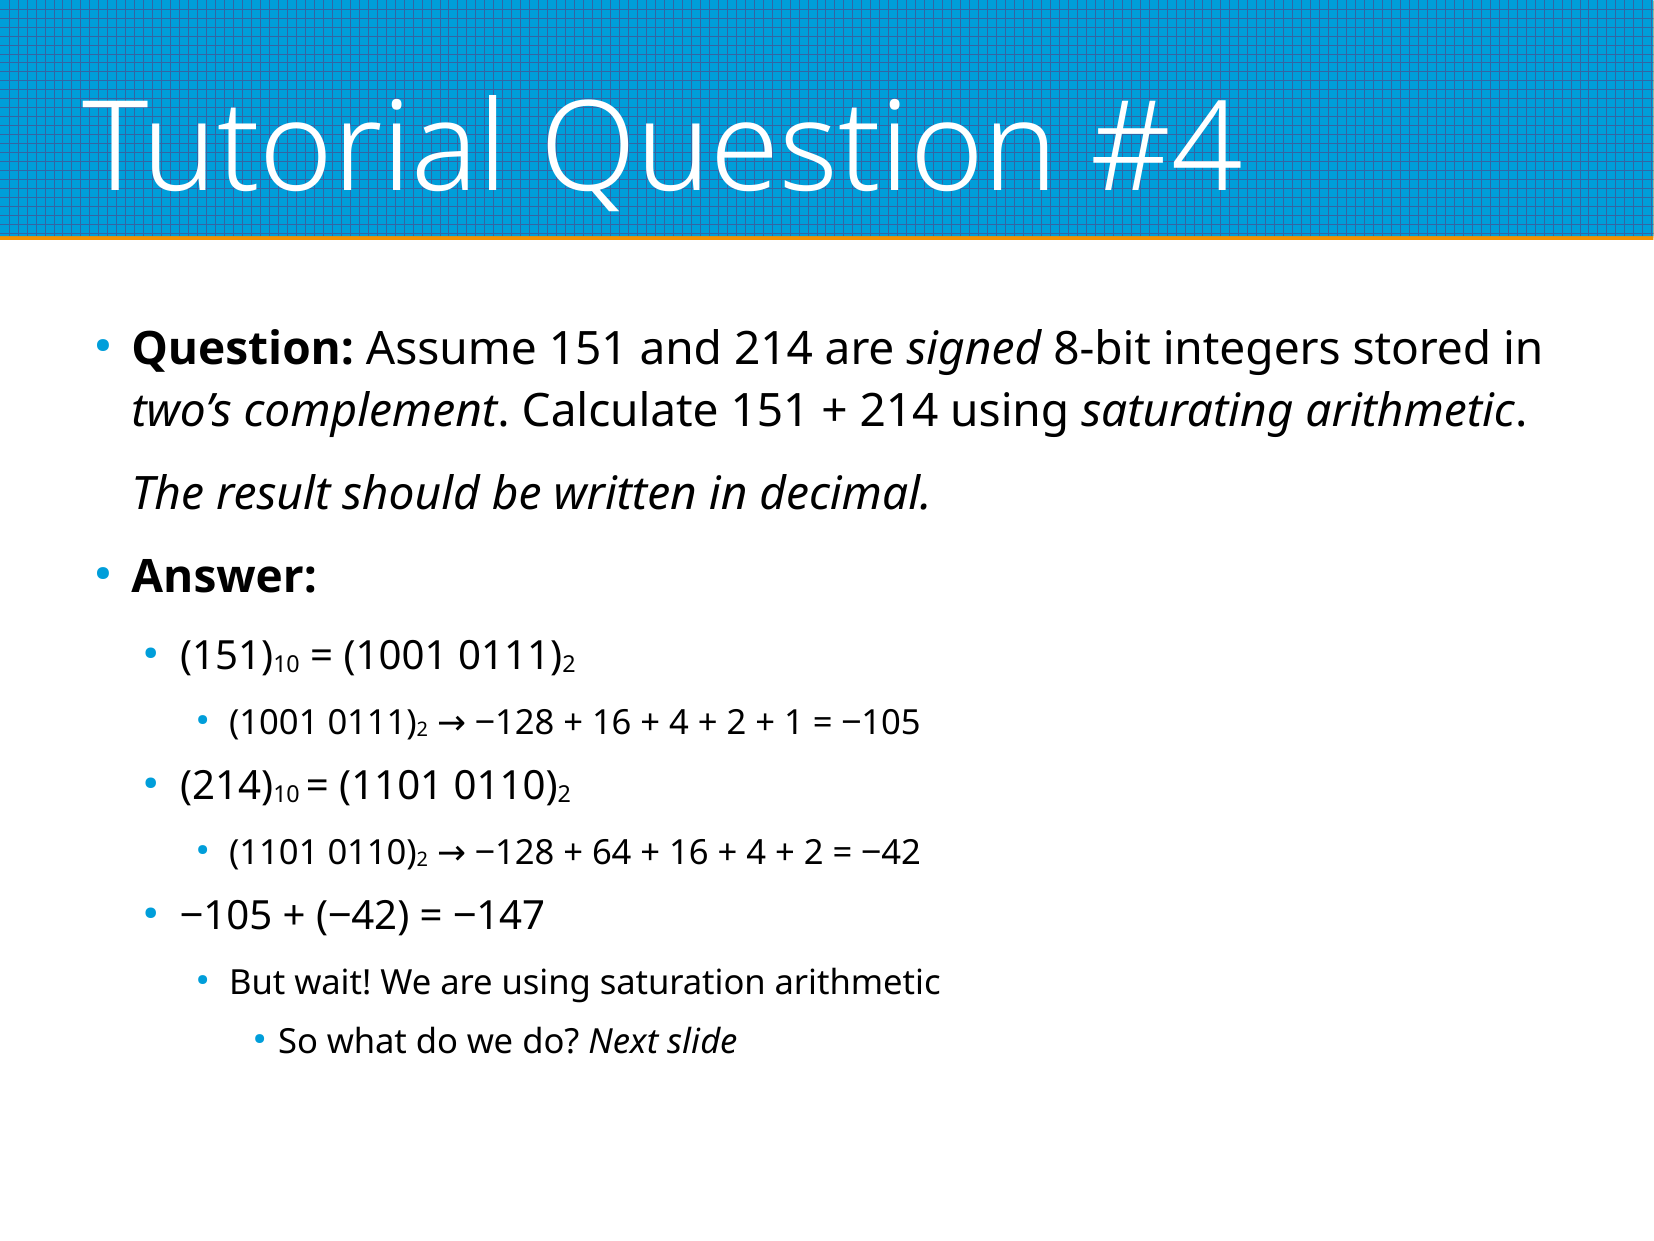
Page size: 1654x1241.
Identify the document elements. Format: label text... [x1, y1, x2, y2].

title Tutorial Question #4 [82, 19, 1571, 227]
list Question: Assume 151 and 214 are signed 8-bit integers stored in two’s complement. Calculate 151 + 214 using saturating arithmetic. The result should be written in decimal. Answer: (151)10 = (1001 0111)2 (1001 0111)2 → ‒128 + 16 + 4 + 2 + 1 = ‒105 (214)10 = (1101 0110)2 (1101 0110)2 → ‒128 + 64 + 16 + 4 + 2 = ‒42 ‒105 + (‒42) = ‒147 But wait! We are using saturation arithmetic So what do we do? Next slide [82, 314, 1563, 1081]
